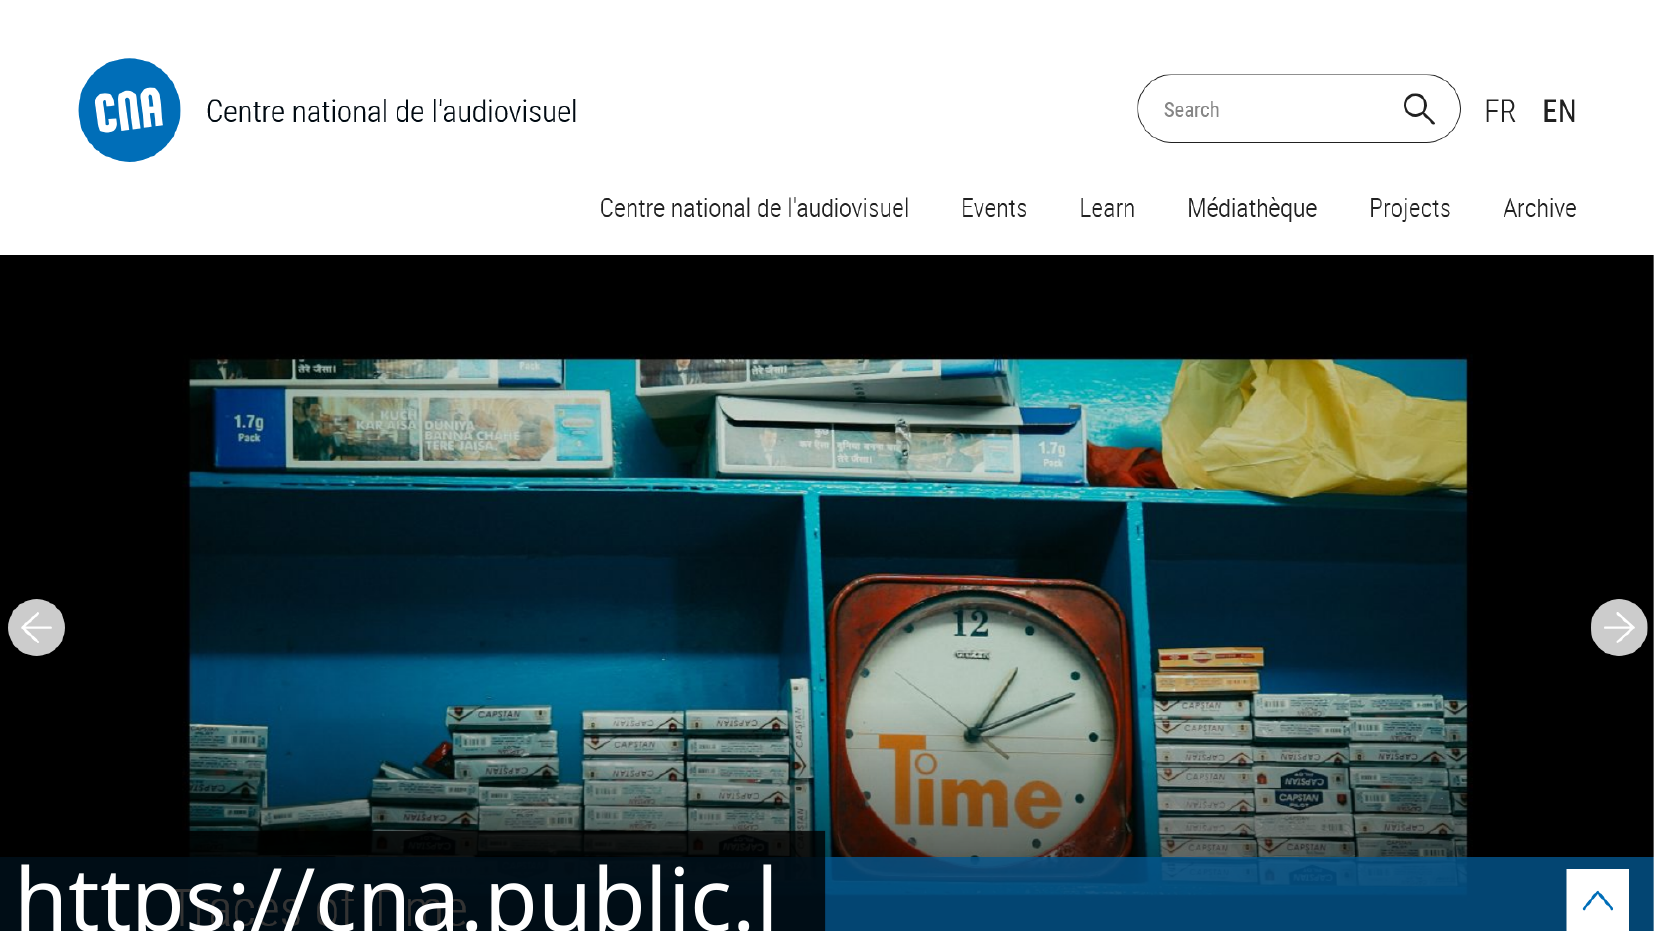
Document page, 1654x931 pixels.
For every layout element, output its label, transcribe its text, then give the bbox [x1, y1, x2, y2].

picture [0, 0, 1654, 931]
text_box https://cna.public.lu [0, 830, 826, 931]
